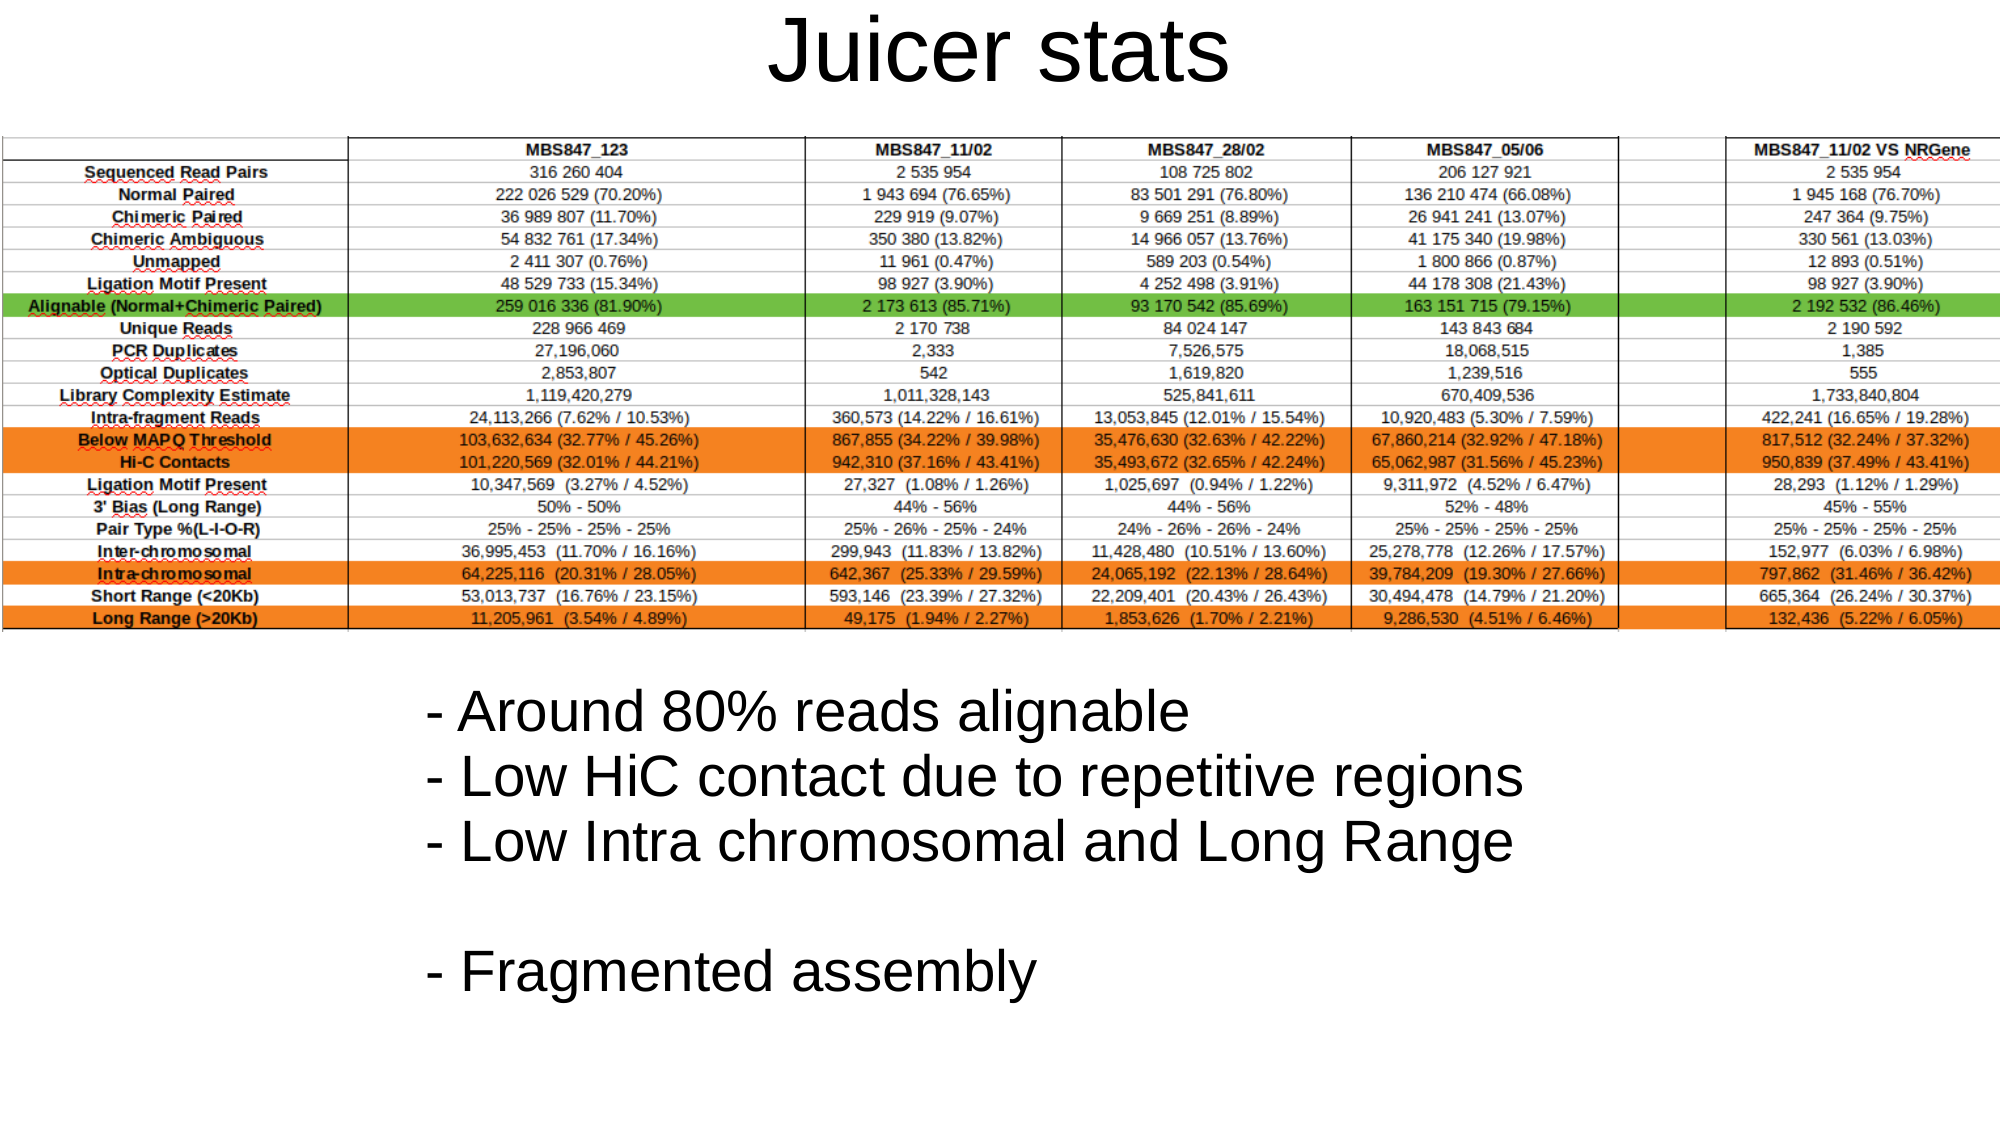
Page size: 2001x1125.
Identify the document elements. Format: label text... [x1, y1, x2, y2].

title Juicer stats [99, 0, 1900, 136]
title - Around 80% reads alignable - Low HiC contact due to repetitive regions - Low Intra chromosomal and Long Range - Fragmented assembly [425, 678, 1642, 1004]
picture [2, 136, 2000, 632]
